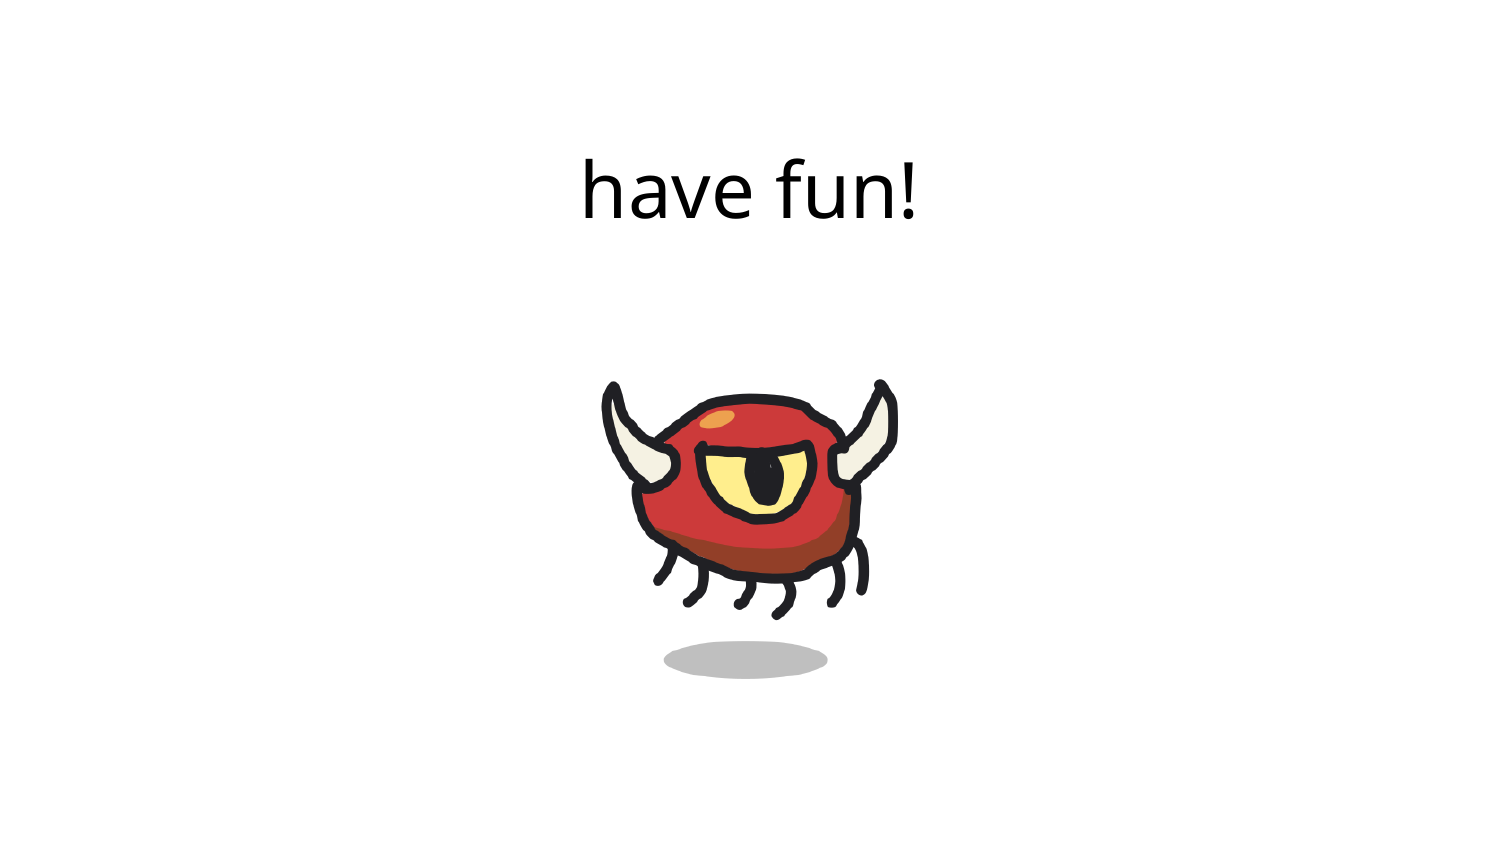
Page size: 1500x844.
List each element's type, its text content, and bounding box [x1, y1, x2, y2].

picture [594, 368, 906, 693]
title have fun! [51, 116, 1449, 470]
